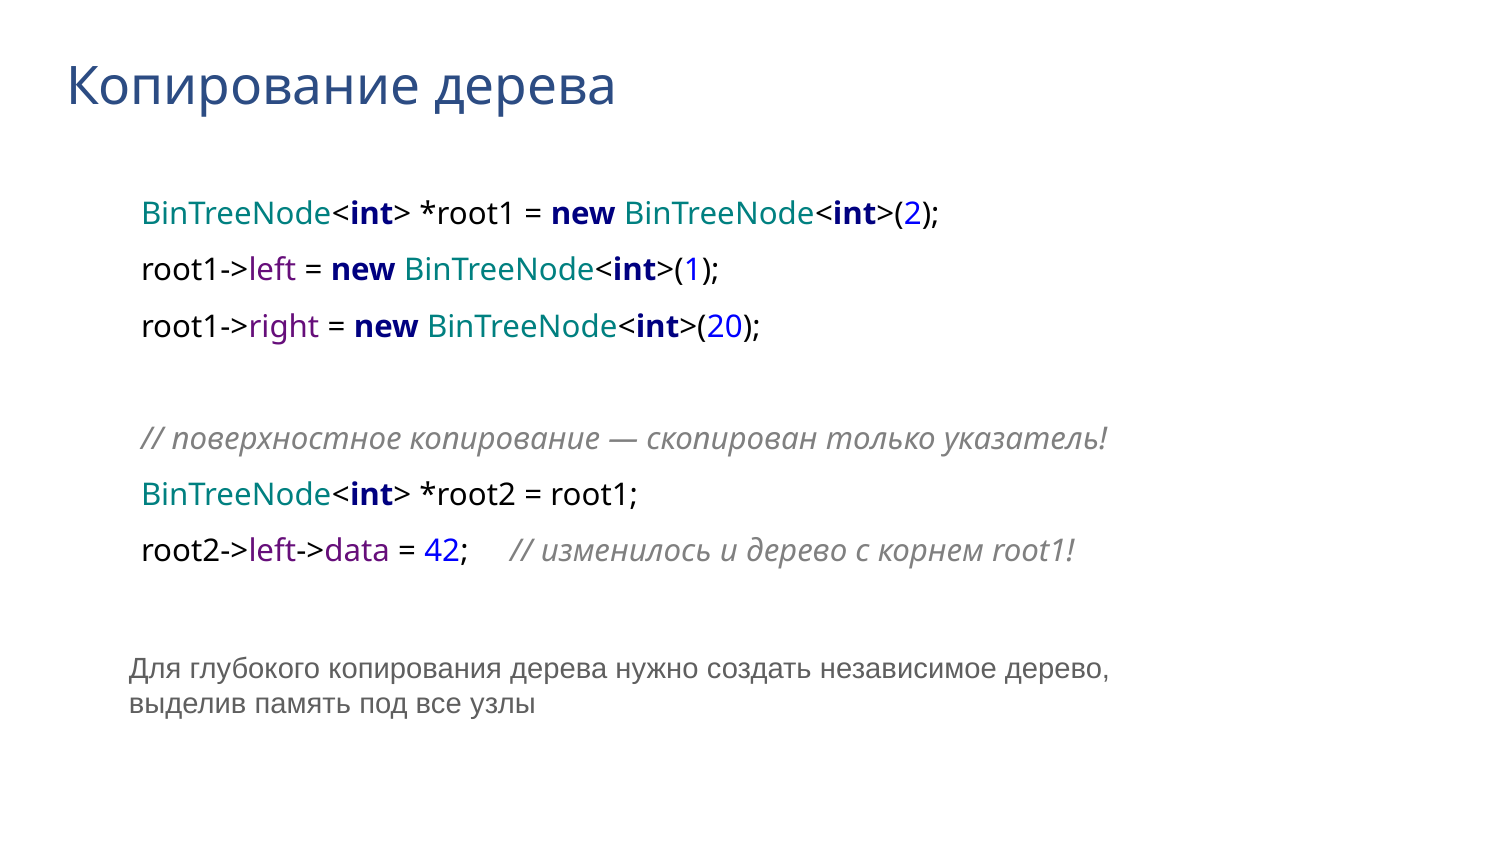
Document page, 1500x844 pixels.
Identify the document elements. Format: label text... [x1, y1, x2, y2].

title Копирование дерева [51, 36, 1449, 131]
text_box Для глубокого копирования дерева нужно создать независимое дерево, выделив память под все узлы [114, 634, 1163, 802]
list BinTreeNode<int> *root1 = new BinTreeNode<int>(2); root1->left = new BinTreeNode<int>(1); root1->right = new BinTreeNode<int>(20); // поверхностное копирование — скопирован только указатель! BinTreeNode<int> *root2 = root1; root2->left->data = 42; // изменилось и дерево с корнем root1! [51, 159, 1449, 815]
